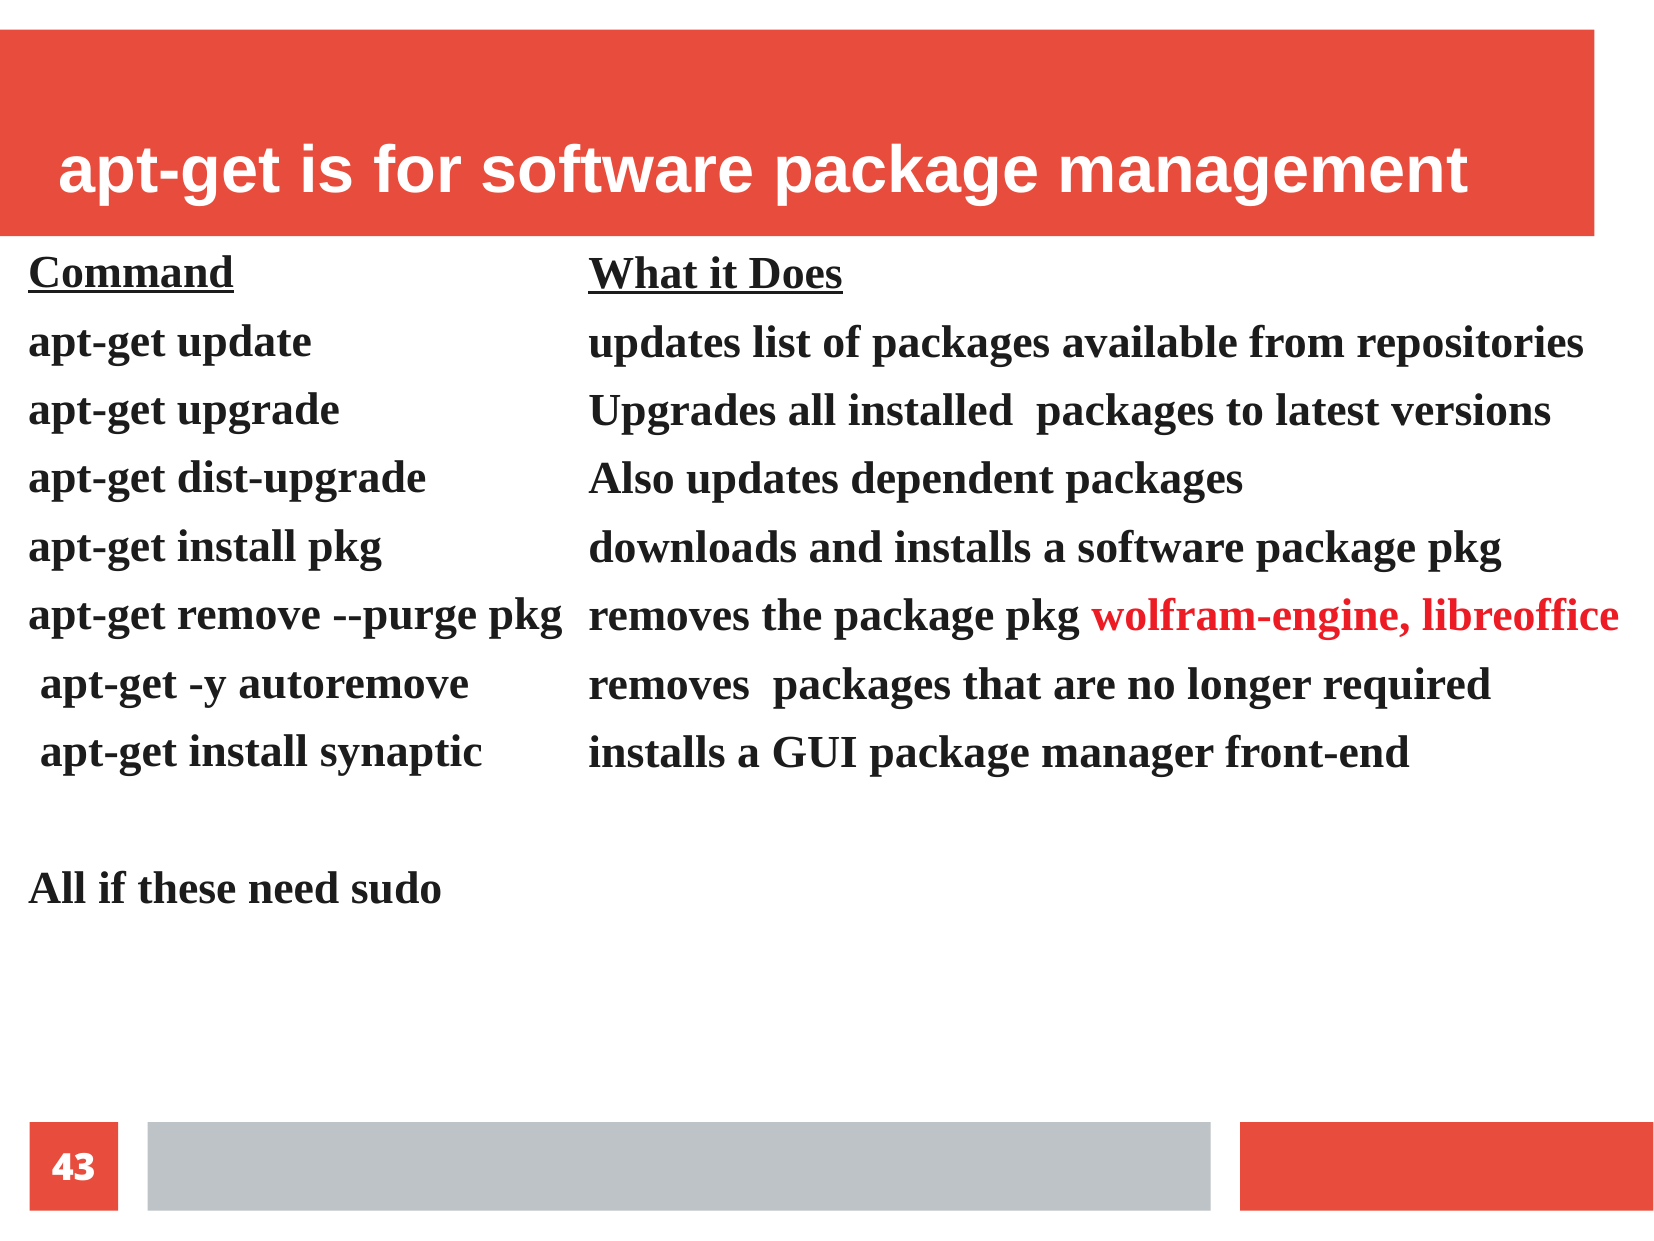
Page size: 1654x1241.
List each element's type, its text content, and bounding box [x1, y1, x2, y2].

list What it Does updates list of packages available from repositories Upgrades all installed packages to latest versions Also updates dependent packages downloads and installs a software package pkg removes the package pkg wolfram-engine, libreoffice removes packages that are no longer required installs a GUI package manager front-end [588, 247, 1638, 1081]
title apt-get is for software package management [59, 59, 1595, 207]
list Command apt-get update apt-get upgrade apt-get dist-upgrade apt-get install pkg apt-get remove --purge pkg apt-get -y autoremove apt-get install synaptic All if these need sudo [28, 246, 668, 1080]
